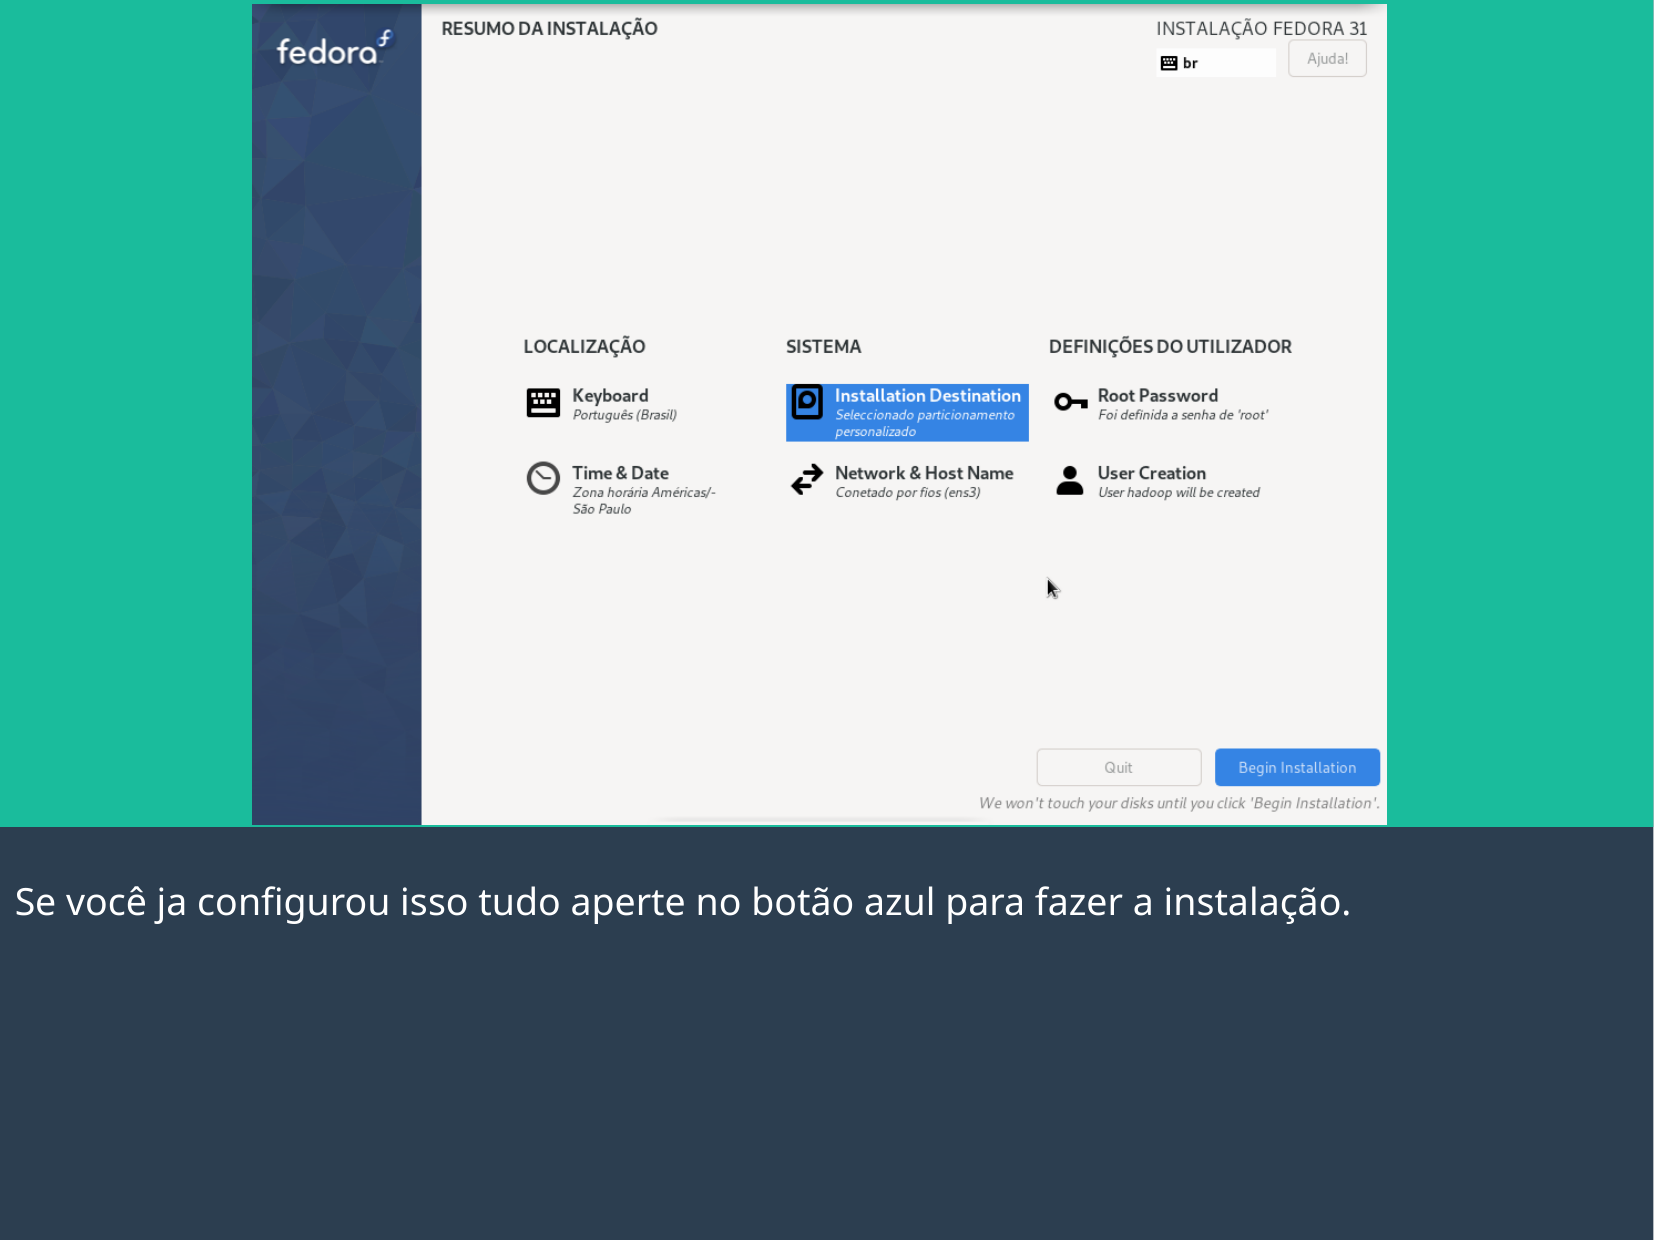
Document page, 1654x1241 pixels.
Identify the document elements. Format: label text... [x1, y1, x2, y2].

picture [252, 4, 1387, 826]
text_box Se você ja configurou isso tudo aperte no botão azul para fazer a instalação. [0, 868, 1516, 927]
